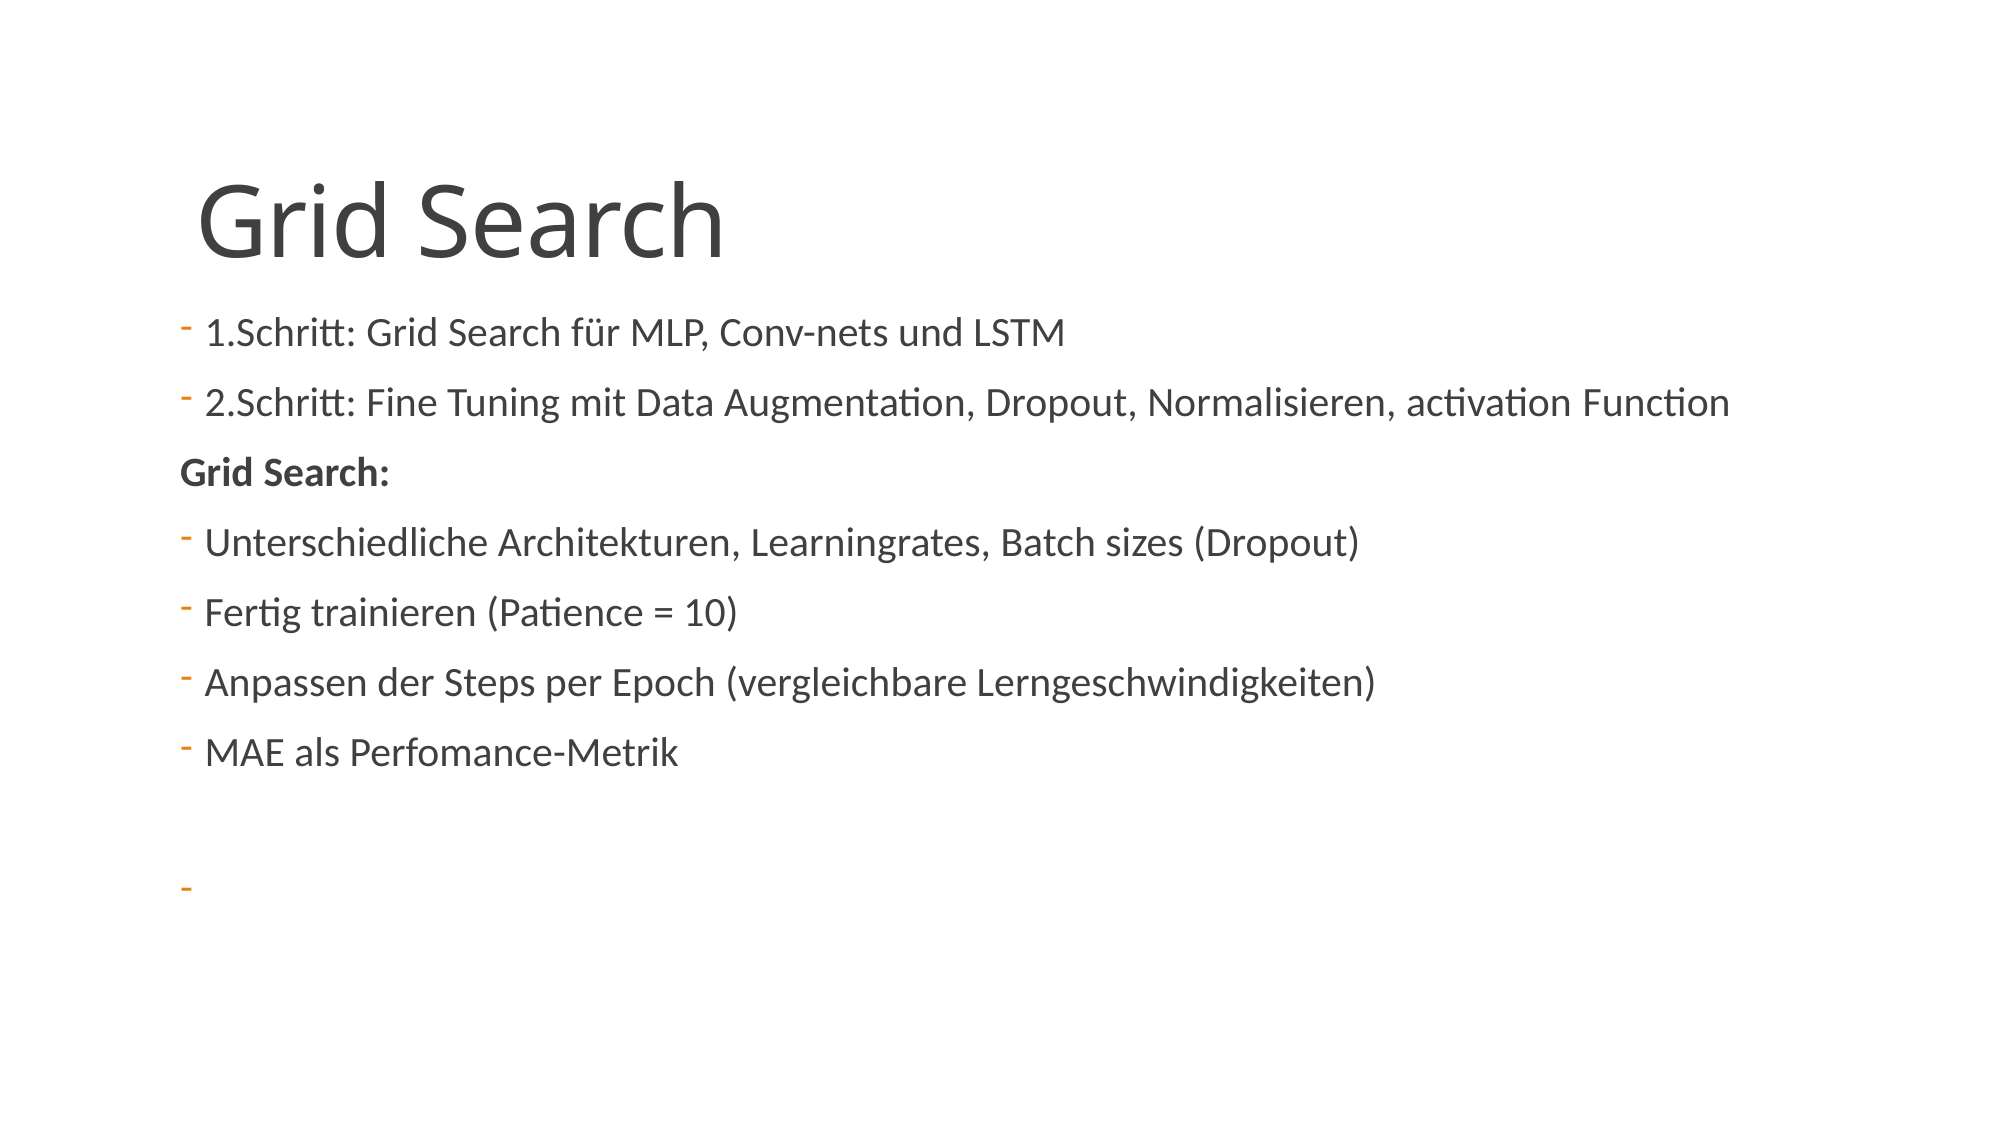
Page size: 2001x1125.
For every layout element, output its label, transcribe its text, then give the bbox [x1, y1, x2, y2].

list 1.Schritt: Grid Search für MLP, Conv-nets und LSTM 2.Schritt: Fine Tuning mit Data Augmentation, Dropout, Normalisieren, activation Function Grid Search: Unterschiedliche Architekturen, Learningrates, Batch sizes (Dropout) Fertig trainieren (Patience = 10) Anpassen der Steps per Epoch (vergleichbare Lerngeschwindigkeiten) MAE als Perfomance-Metrik [180, 302, 1831, 963]
title Grid Search [180, 47, 1831, 286]
